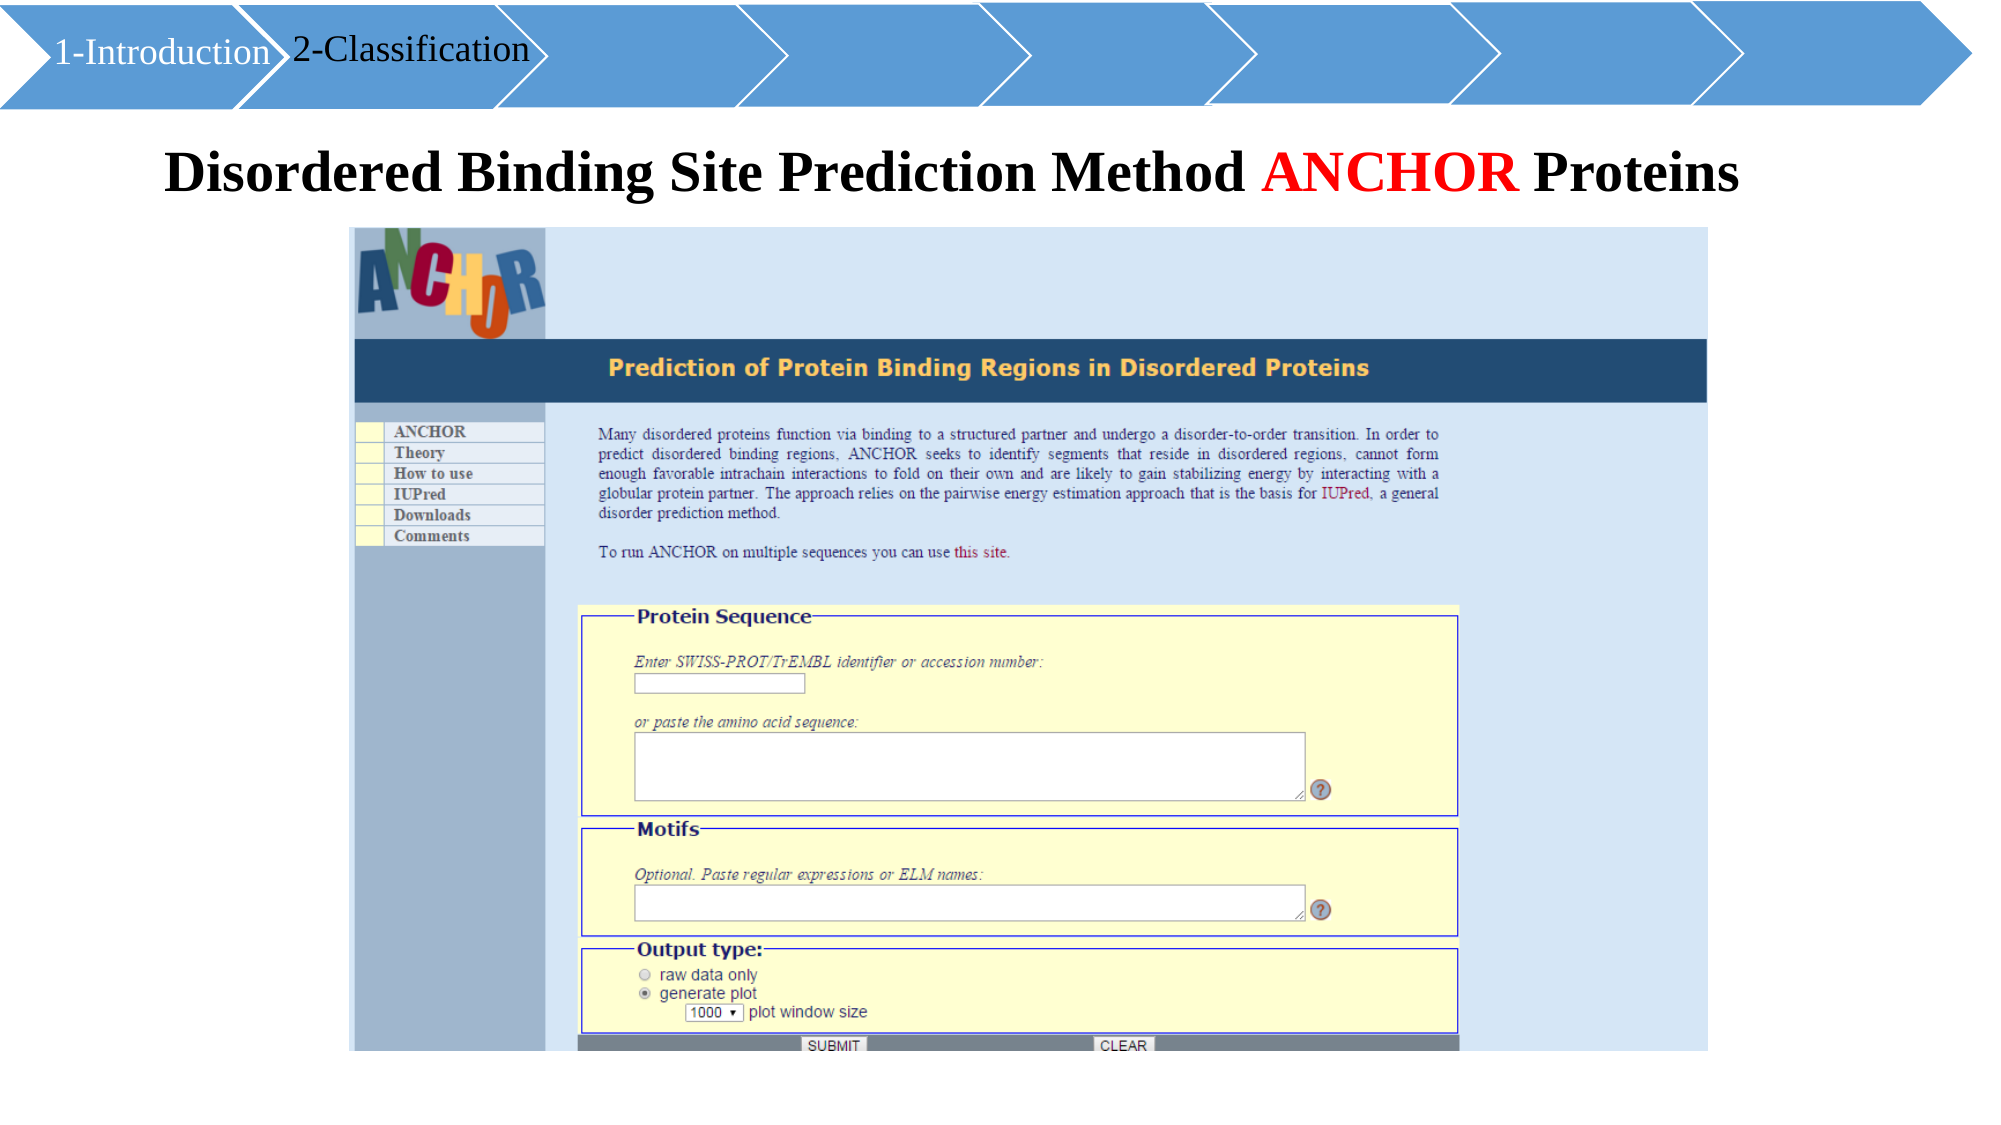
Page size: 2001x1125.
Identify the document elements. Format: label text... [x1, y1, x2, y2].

text_box 2-Classification [277, 16, 558, 78]
text_box [0, 0, 1975, 111]
text_box Disordered Binding Site Prediction Method ANCHOR Proteins [135, 125, 1755, 280]
picture [349, 227, 1708, 1052]
text_box 1-Introduction [38, 19, 288, 80]
